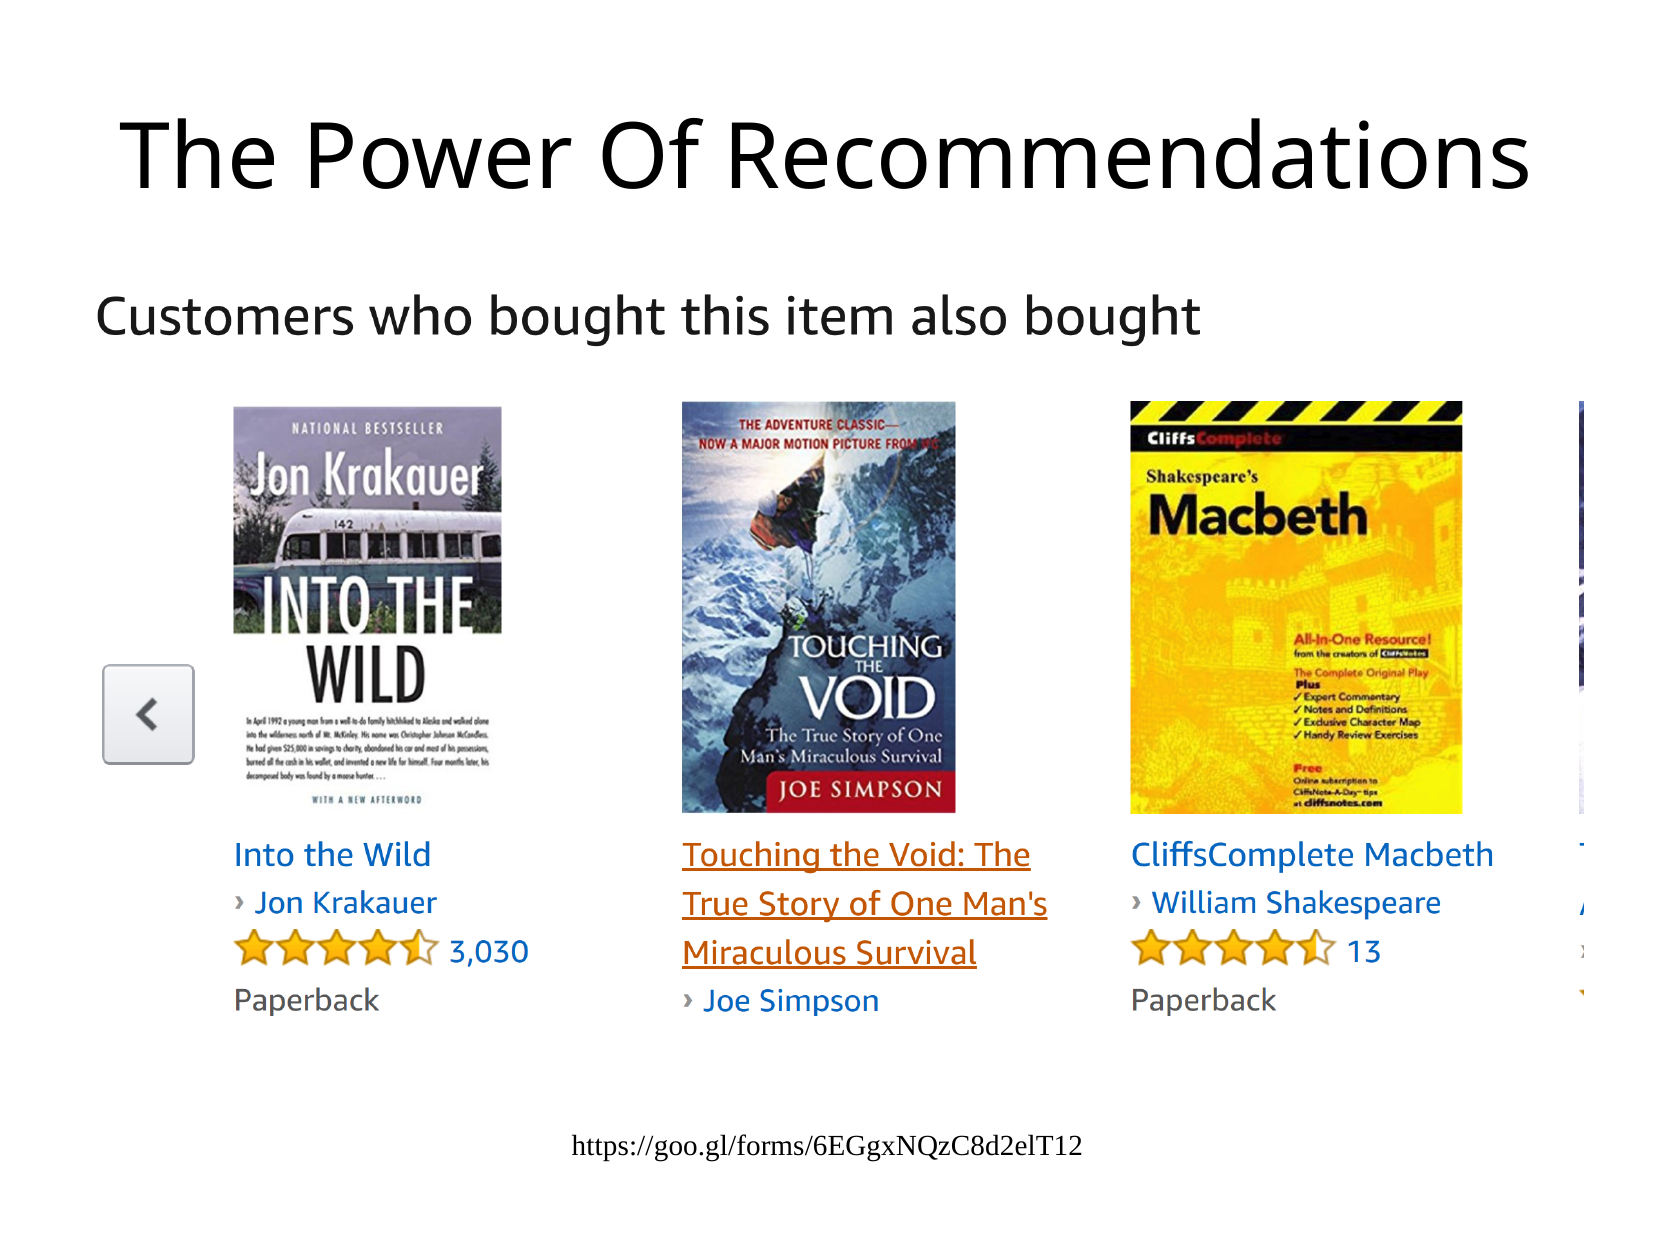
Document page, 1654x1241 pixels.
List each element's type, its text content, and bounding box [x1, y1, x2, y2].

title The Power Of Recommendations [82, 49, 1571, 257]
picture [94, 247, 1584, 1016]
